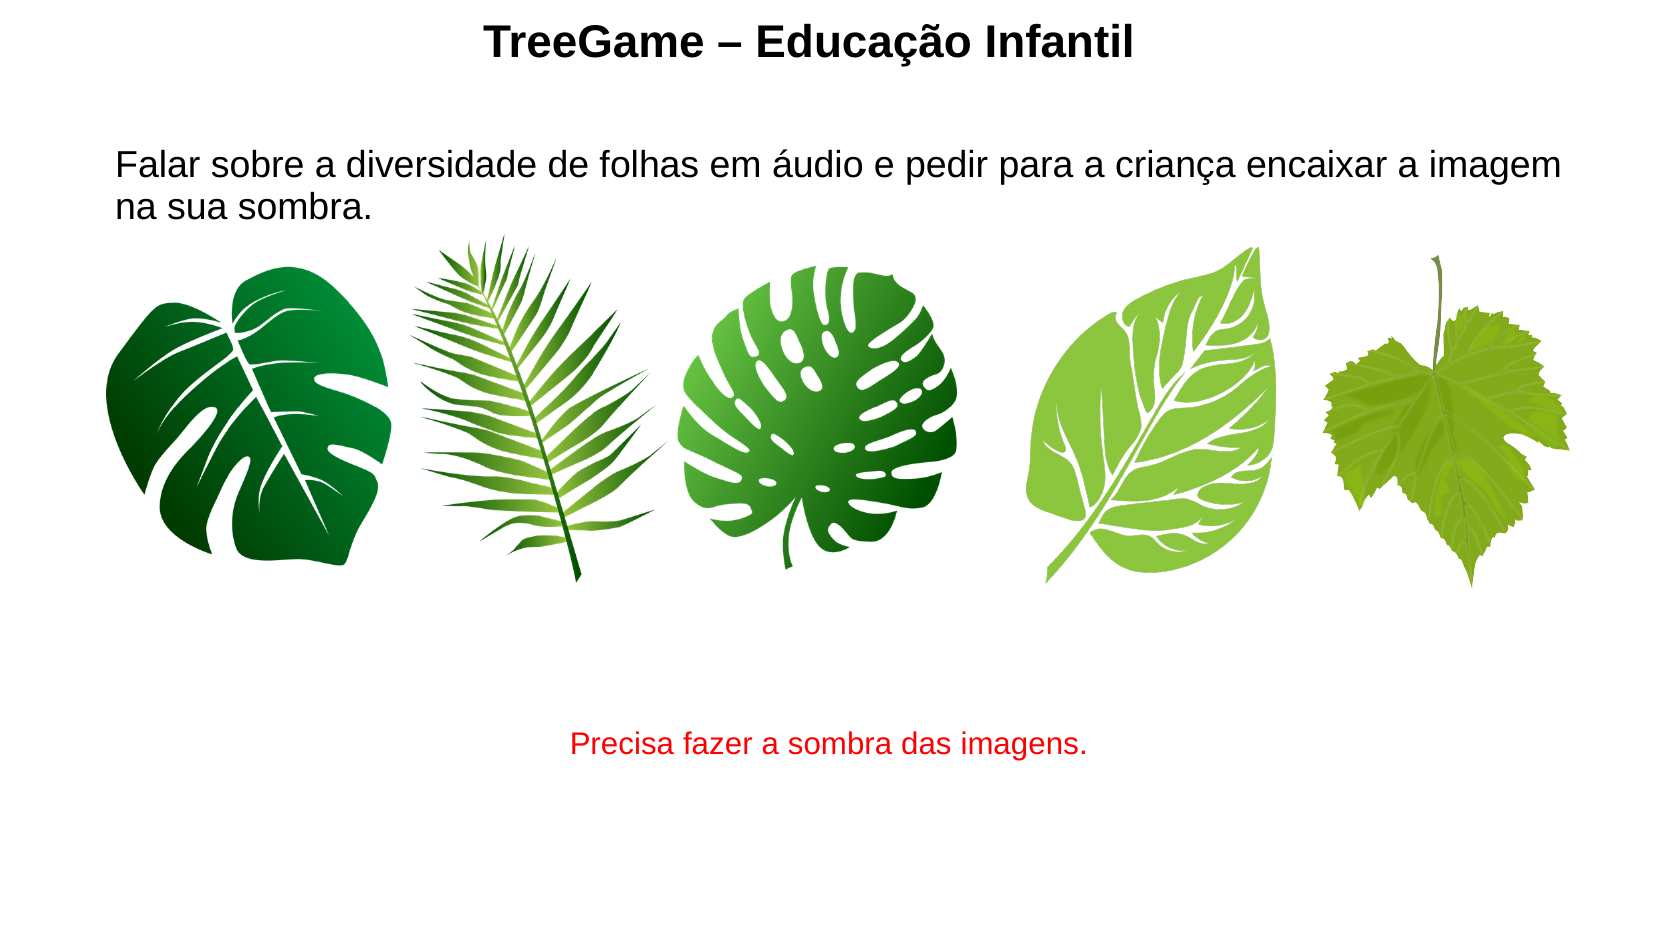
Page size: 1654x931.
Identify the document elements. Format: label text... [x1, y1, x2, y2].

text_box Precisa fazer a sombra das imagens. [555, 718, 1193, 804]
picture [1026, 403, 1276, 584]
picture [1322, 254, 1571, 591]
title TreeGame – Educação Infantil [248, 11, 1371, 71]
text_box Falar sobre a diversidade de folhas em áudio e pedir para a criança encaixar a imagem na sua sombra. [100, 135, 1589, 403]
picture [106, 403, 957, 621]
